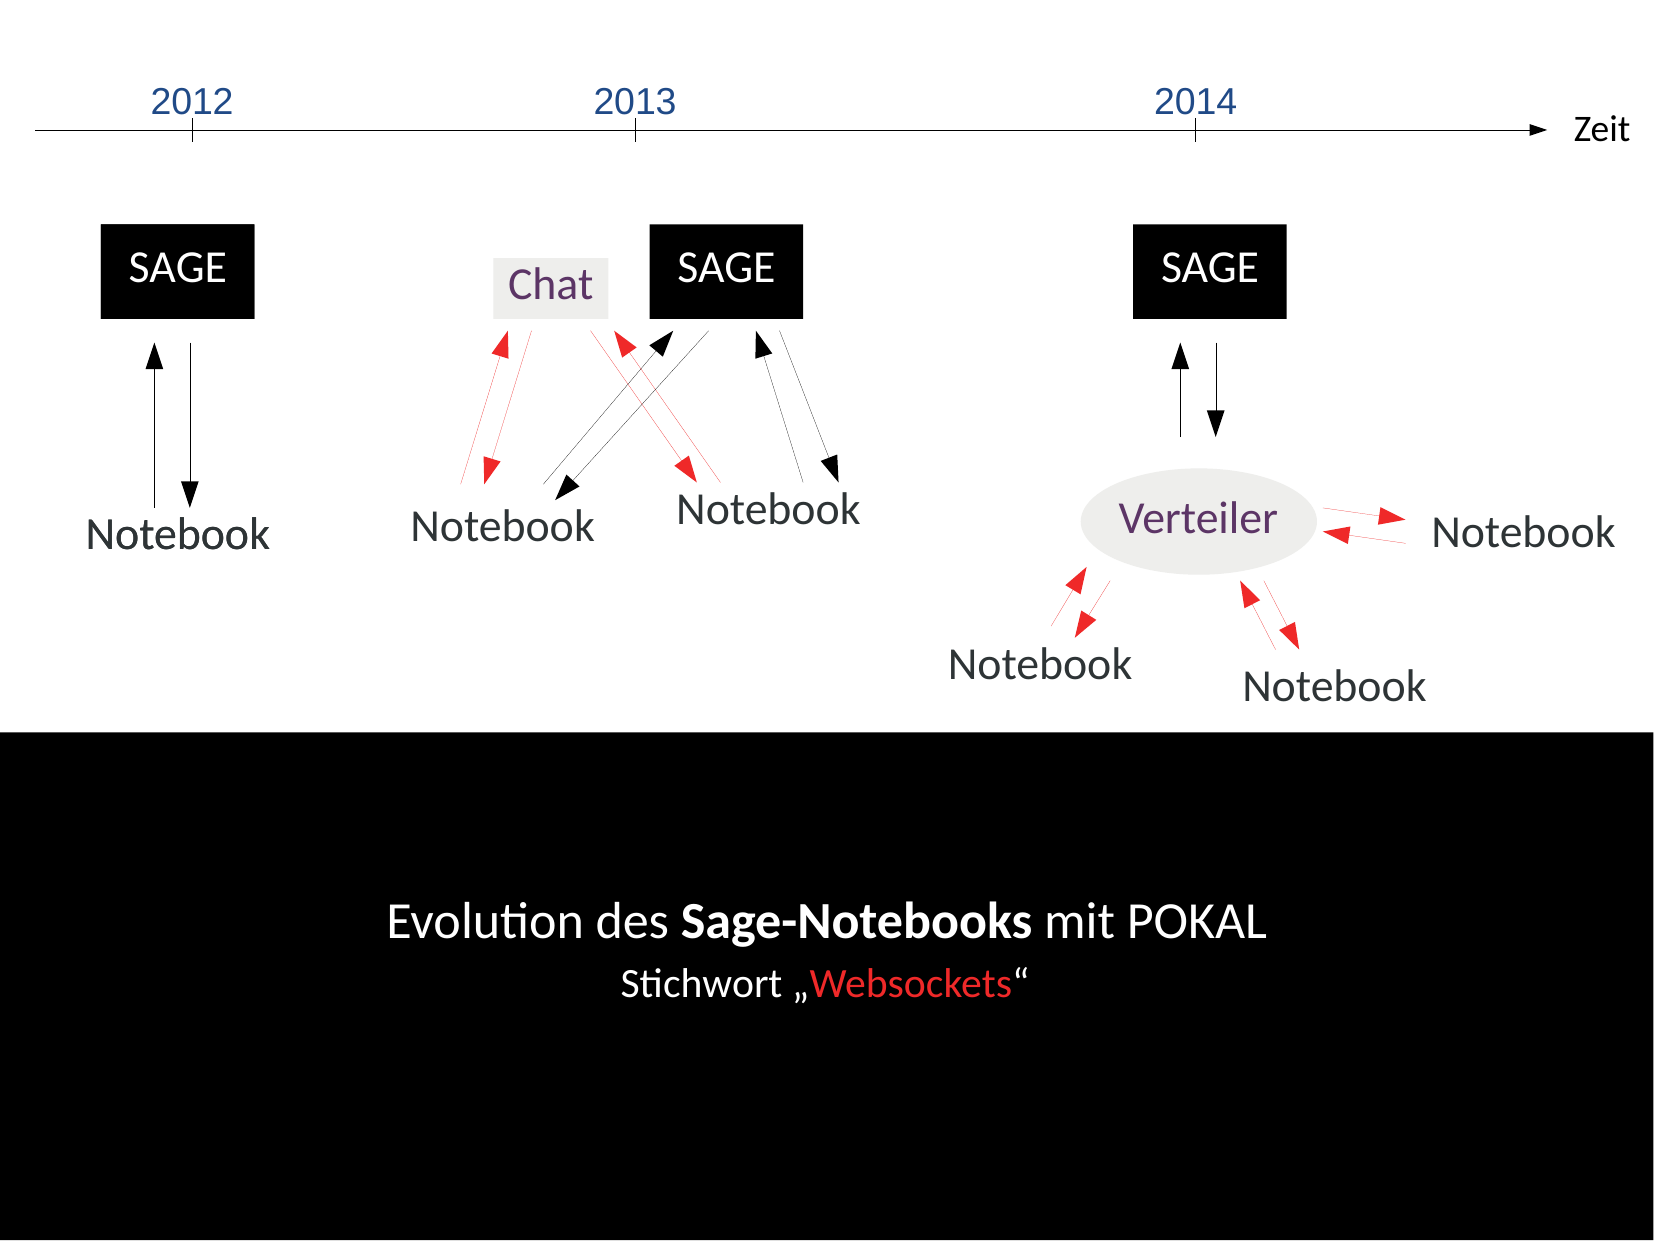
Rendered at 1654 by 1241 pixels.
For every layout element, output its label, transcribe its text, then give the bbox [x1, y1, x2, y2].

text_box Zeit [1559, 106, 1646, 159]
text_box 2014 [1139, 73, 1252, 130]
text_box Notebook [1227, 659, 1442, 721]
text_box [649, 224, 804, 319]
text_box SAGE [1146, 241, 1274, 303]
text_box Notebook [661, 482, 876, 544]
text_box Evolution des Sage-Notebooks mit POKAL [371, 892, 1282, 959]
text_box [1080, 468, 1317, 575]
text_box [100, 224, 255, 319]
text_box Notebook [933, 637, 1148, 699]
text_box SAGE [114, 241, 242, 303]
text_box Notebook [1416, 506, 1631, 567]
text_box Verteiler [1103, 491, 1294, 553]
text_box [1133, 224, 1287, 319]
text_box Chat [493, 258, 609, 319]
text_box Stichwort „Websockets“ [605, 958, 1048, 1016]
text_box 2013 [578, 73, 692, 130]
text_box Notebook [70, 507, 286, 569]
text_box Notebook [395, 500, 610, 562]
text_box SAGE [662, 241, 790, 303]
text_box 2012 [135, 73, 249, 130]
text_box [0, 732, 1654, 1241]
